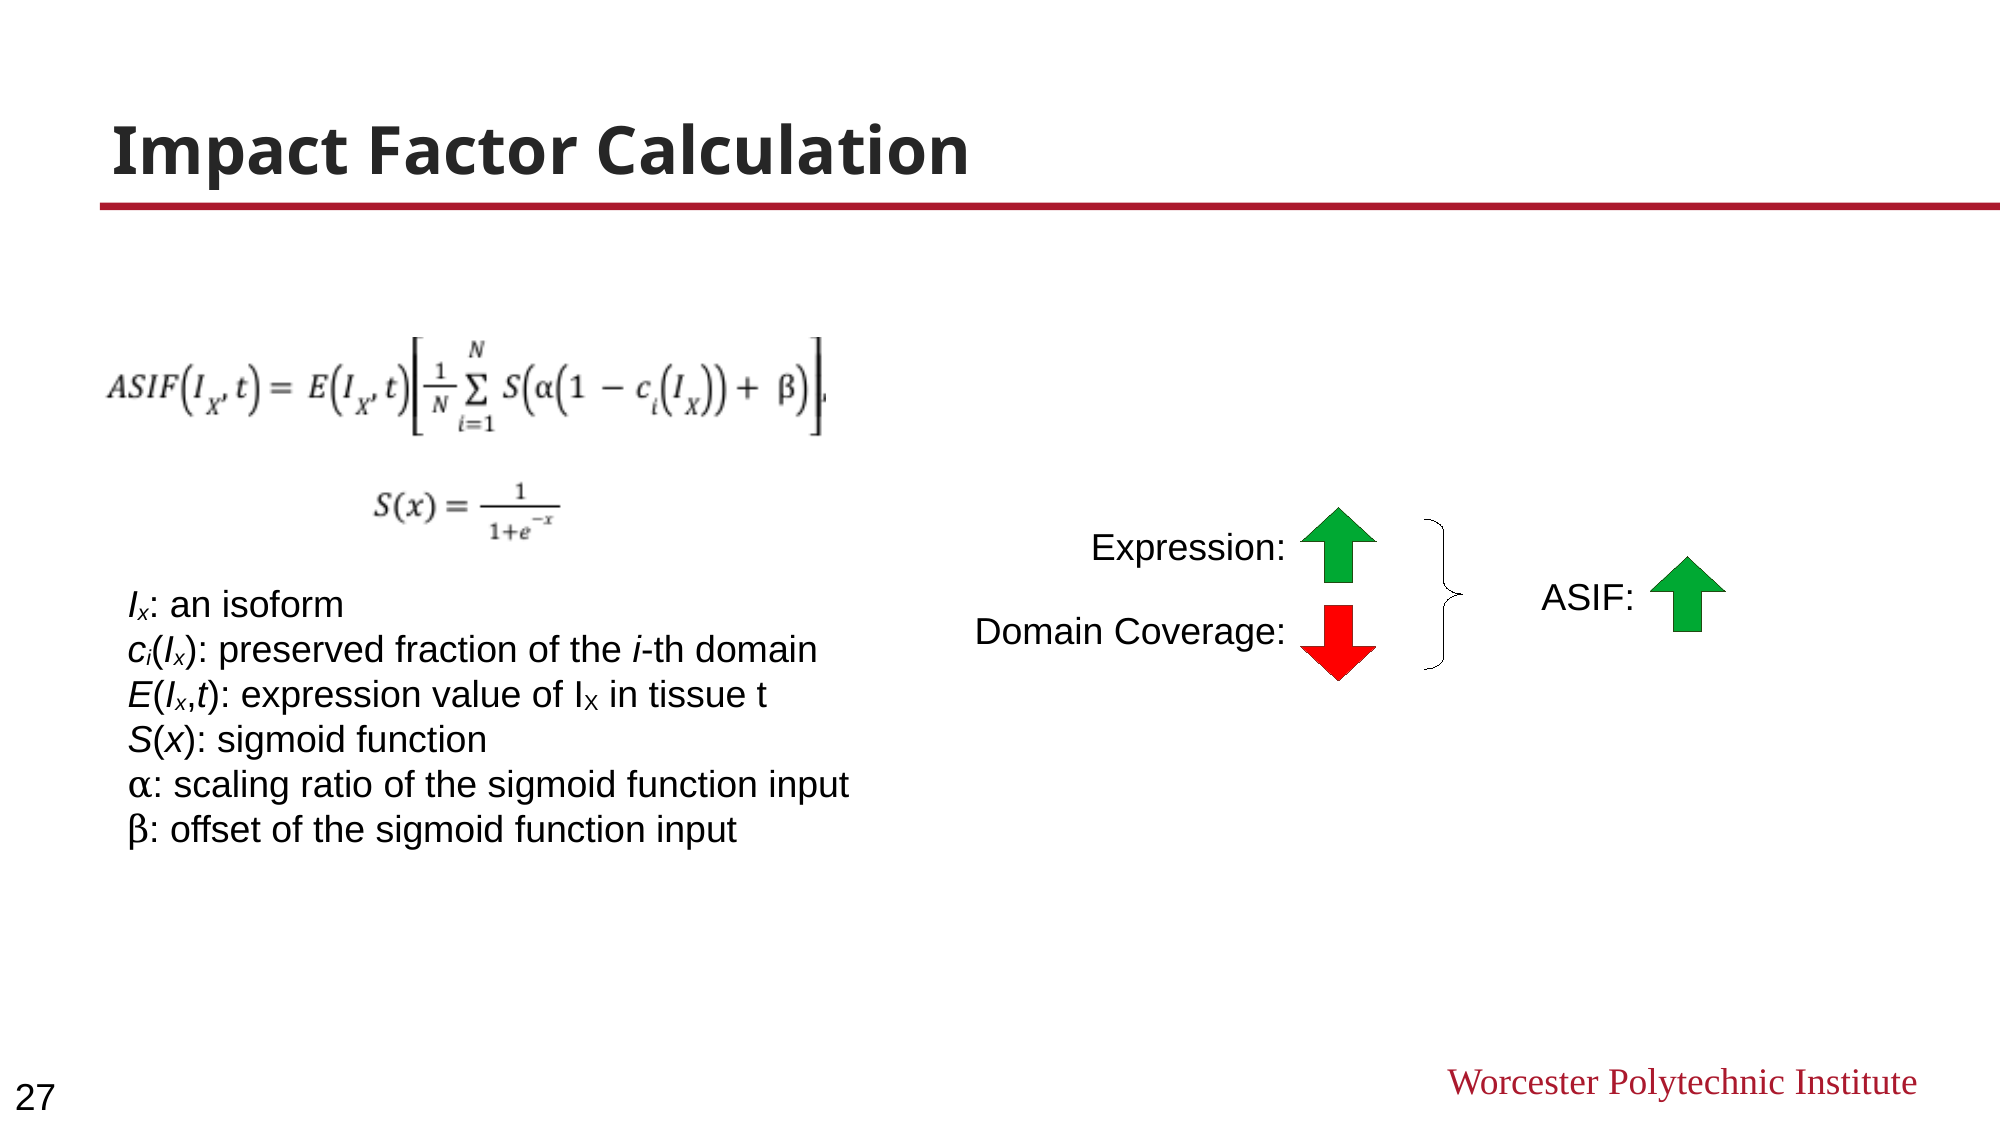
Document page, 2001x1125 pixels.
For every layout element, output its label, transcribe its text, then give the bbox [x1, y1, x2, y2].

text_box Ix: an isoform ci(Ix): preserved fraction of the i-th domain E(Ix,t): expression value of IX in tissue t S(x): sigmoid function α: scaling ratio of the sigmoid function input β: offset of the sigmoid function input [112, 572, 901, 873]
text_box [1300, 605, 1376, 681]
picture [87, 337, 826, 565]
title Impact Factor Calculation [112, 117, 1913, 188]
text_box [1650, 556, 1726, 632]
text_box ASIF: [1500, 568, 1651, 626]
text_box [1300, 507, 1377, 583]
text_box <number> [0, 1069, 629, 1125]
text_box Expression: Domain Coverage: [925, 519, 1301, 660]
